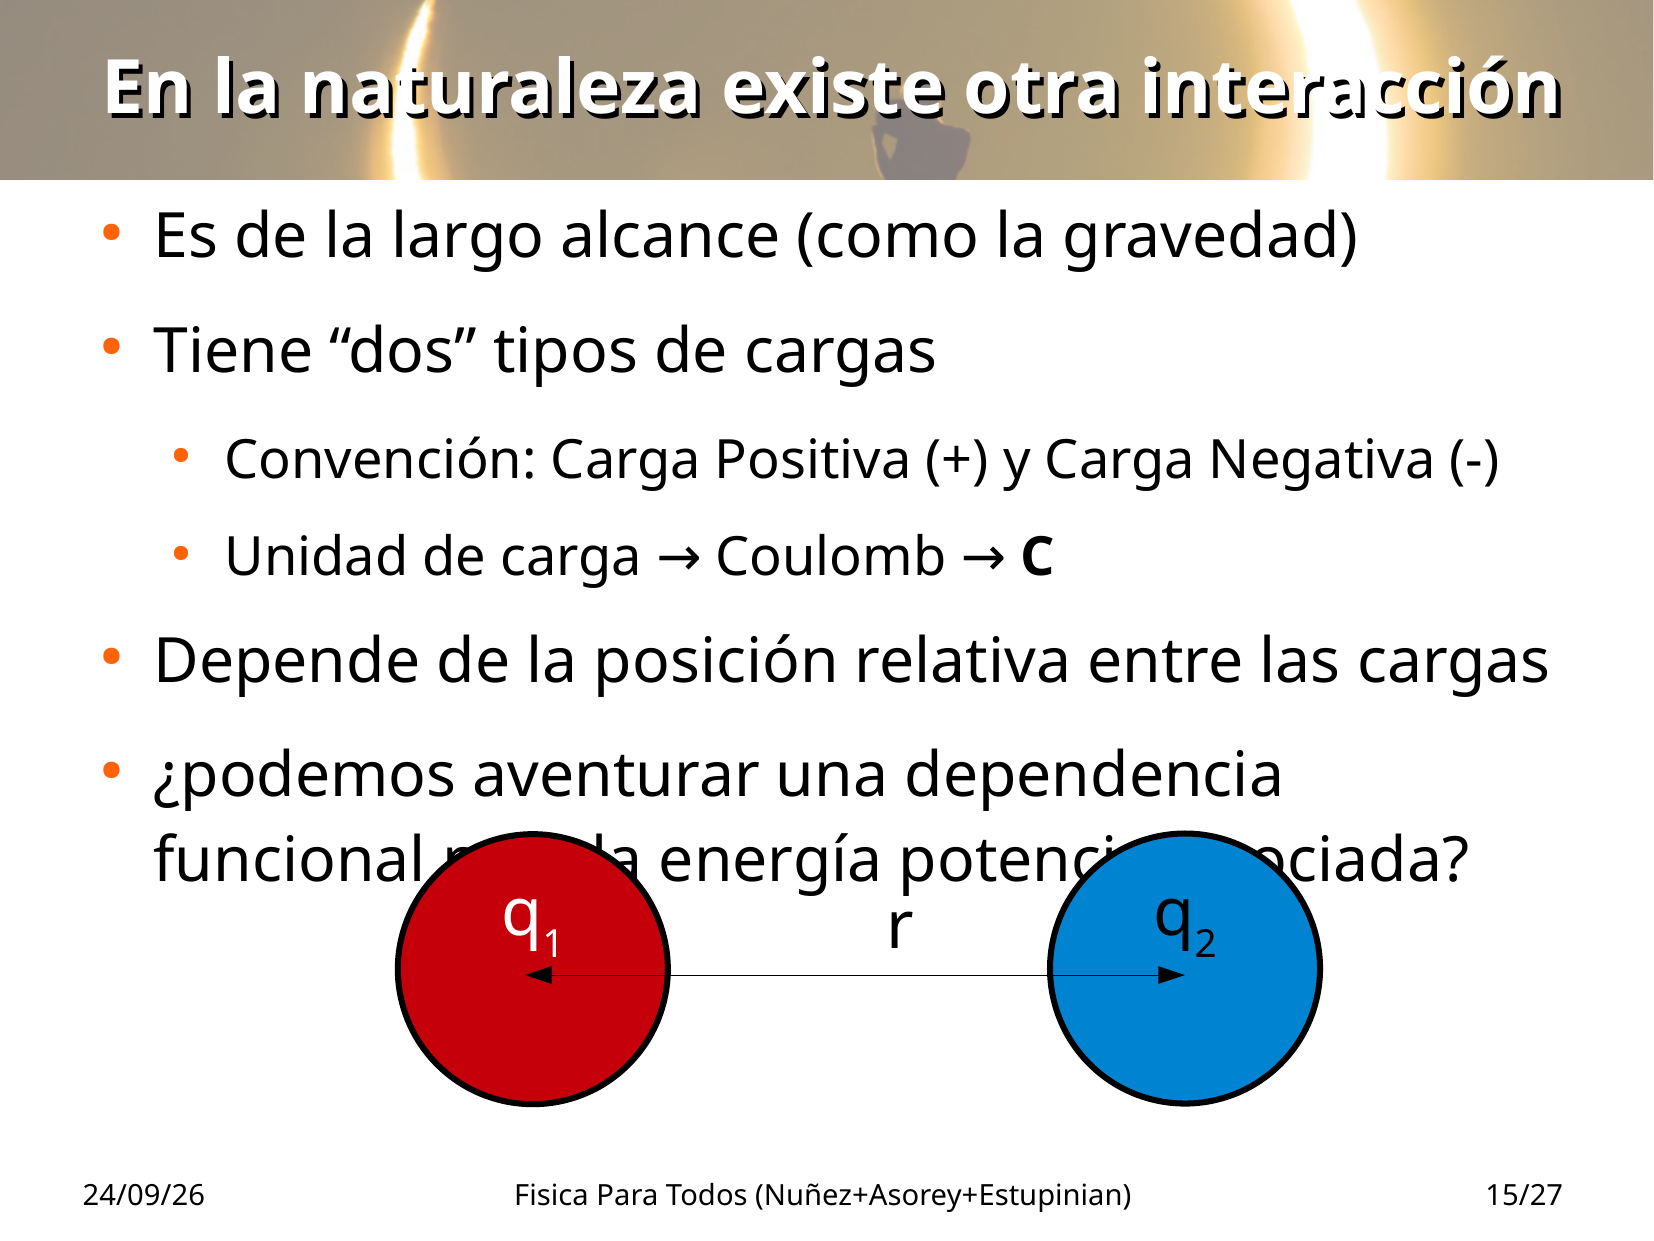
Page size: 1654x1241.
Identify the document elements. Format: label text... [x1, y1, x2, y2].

title En la naturaleza existe otra interacción [75, 19, 1564, 151]
text_box q2 [1050, 833, 1321, 1104]
list Es de la largo alcance (como la gravedad) Tiene “dos” tipos de cargas Convención: Carga Positiva (+) y Carga Negativa (-) Unidad de carga → Coulomb → C Depende de la posición relativa entre las cargas ¿podemos aventurar una dependencia funcional para la energía potencial asociada? [82, 191, 1571, 1111]
text_box r [871, 870, 924, 965]
text_box q1 [397, 834, 668, 1105]
picture [0, 0, 1654, 180]
